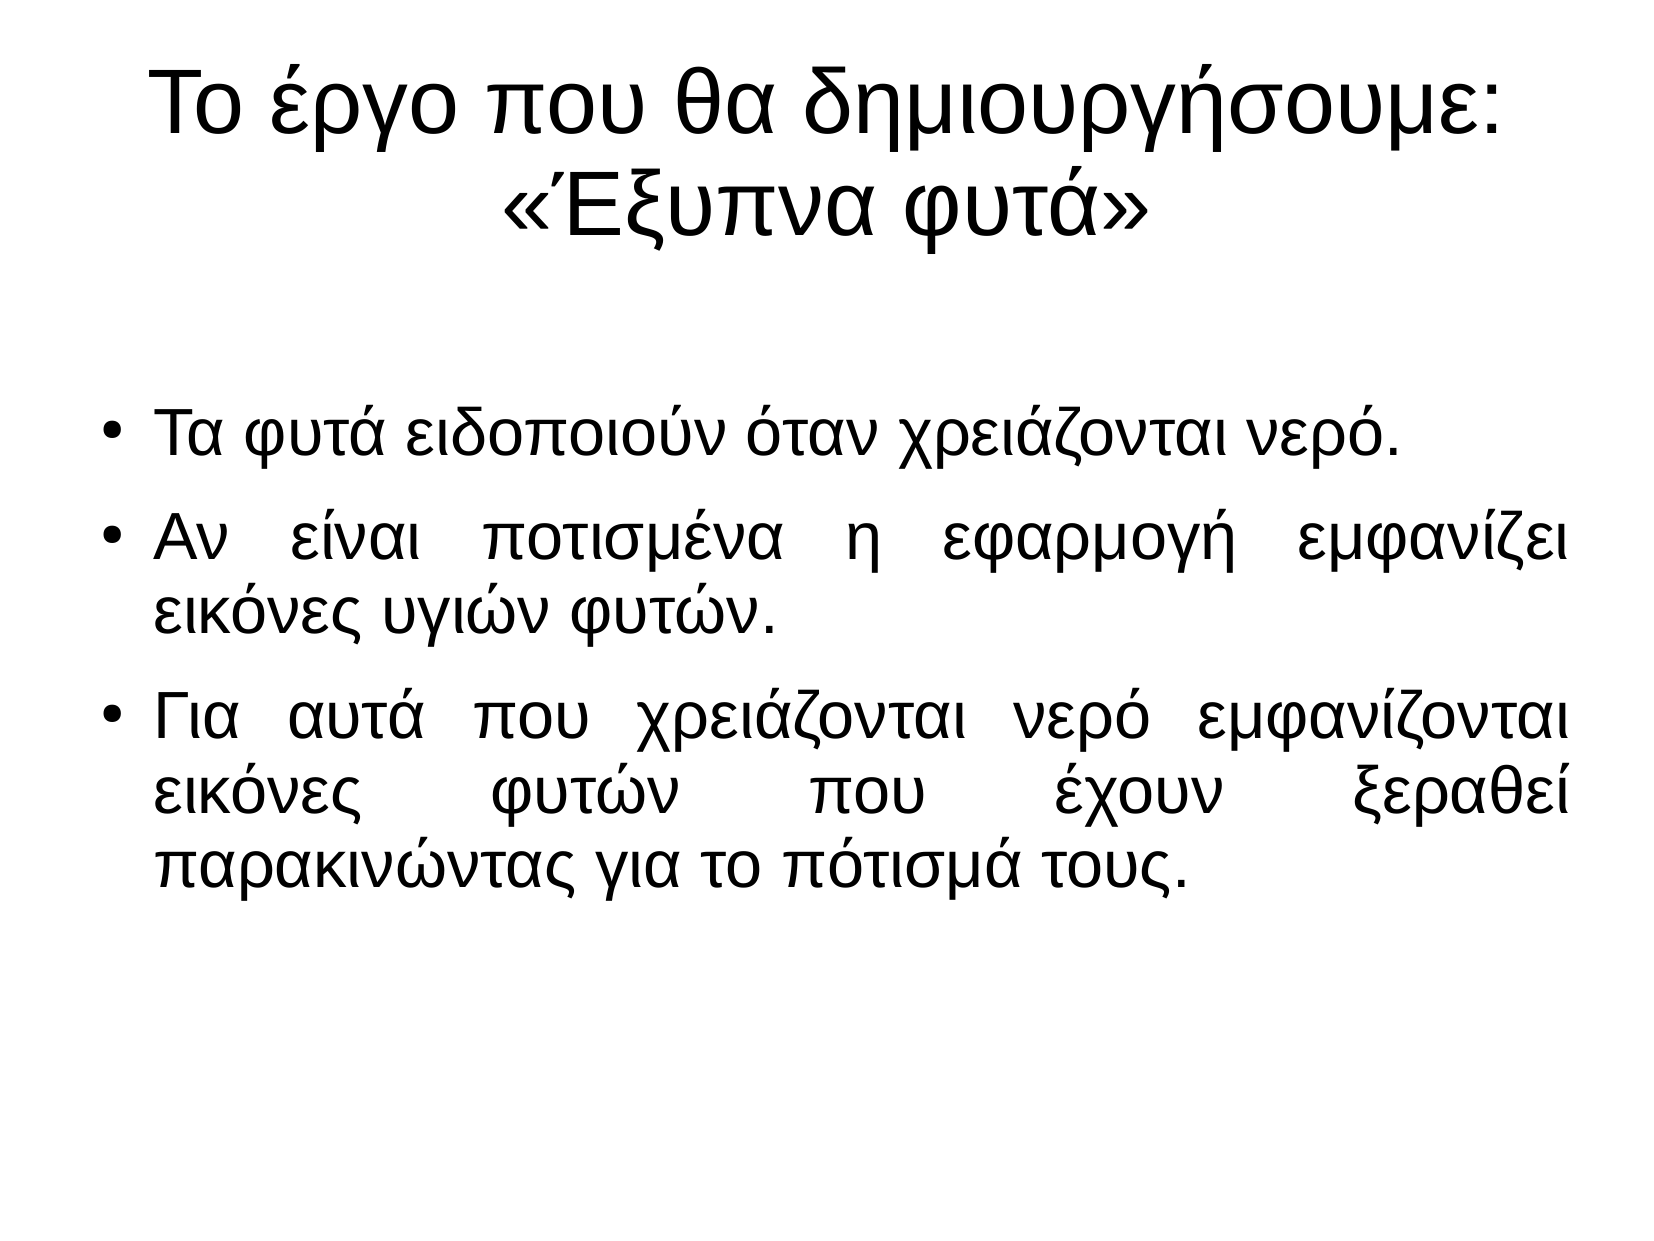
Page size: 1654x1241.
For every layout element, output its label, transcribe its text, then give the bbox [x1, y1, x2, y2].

title Το έργο που θα δημιουργήσουμε: «Έξυπνα φυτά» [82, 49, 1571, 257]
list Τα φυτά ειδοποιούν όταν χρειάζονται νερό. Αν είναι ποτισμένα η εφαρμογή εμφανίζει εικόνες υγιών φυτών. Για αυτά που χρειάζονται νερό εμφανίζονται εικόνες φυτών που έχουν ξεραθεί παρακινώντας για το πότισμά τους. [82, 290, 1571, 1010]
